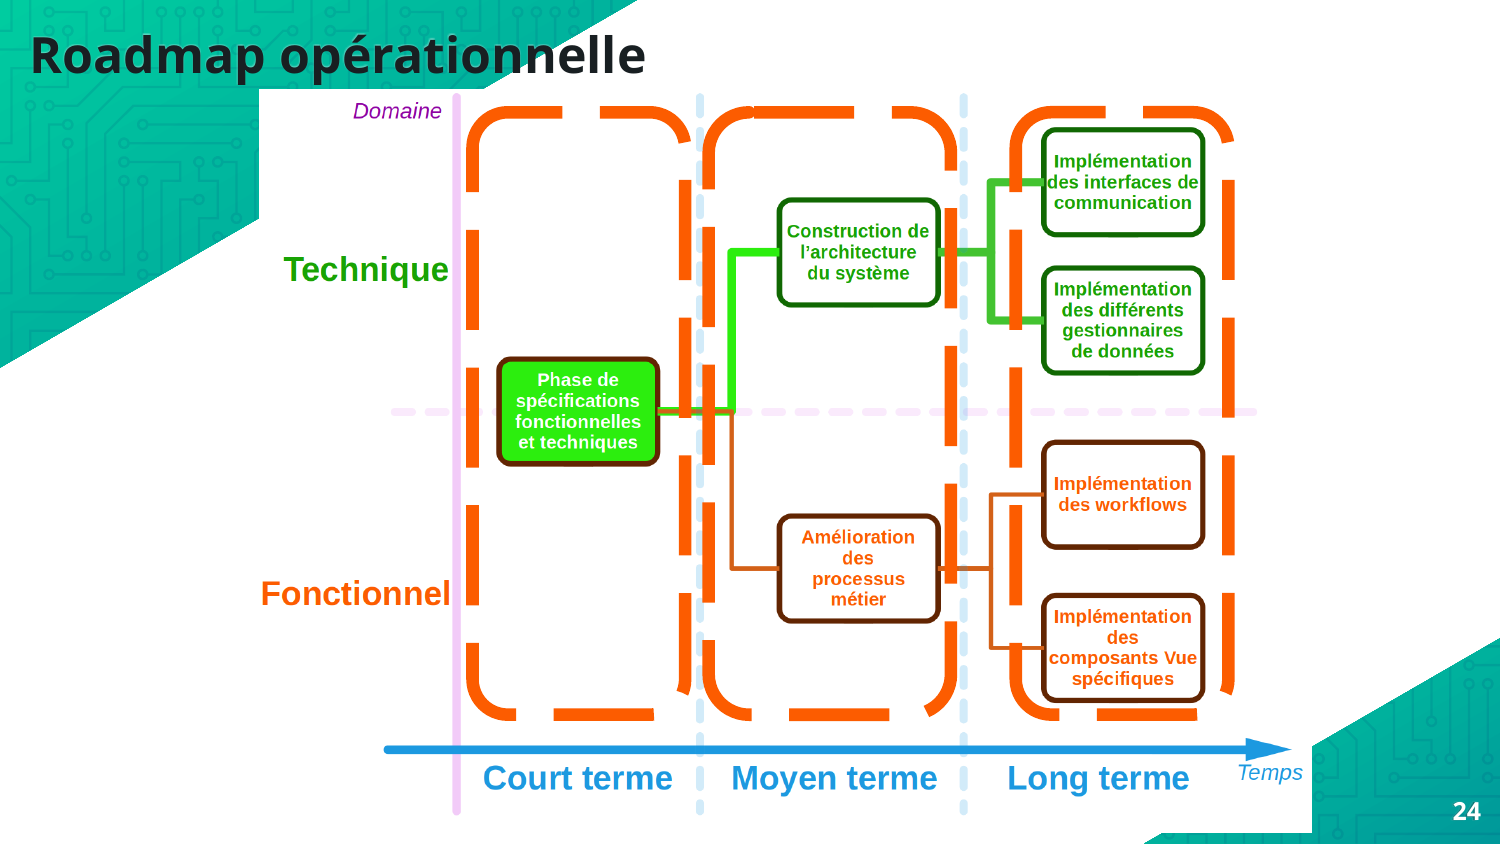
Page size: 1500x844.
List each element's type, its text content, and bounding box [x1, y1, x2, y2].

slide_number <numéro> [1391, 779, 1482, 844]
picture [259, 89, 1312, 833]
title Roadmap opérationnelle [29, 30, 1249, 89]
